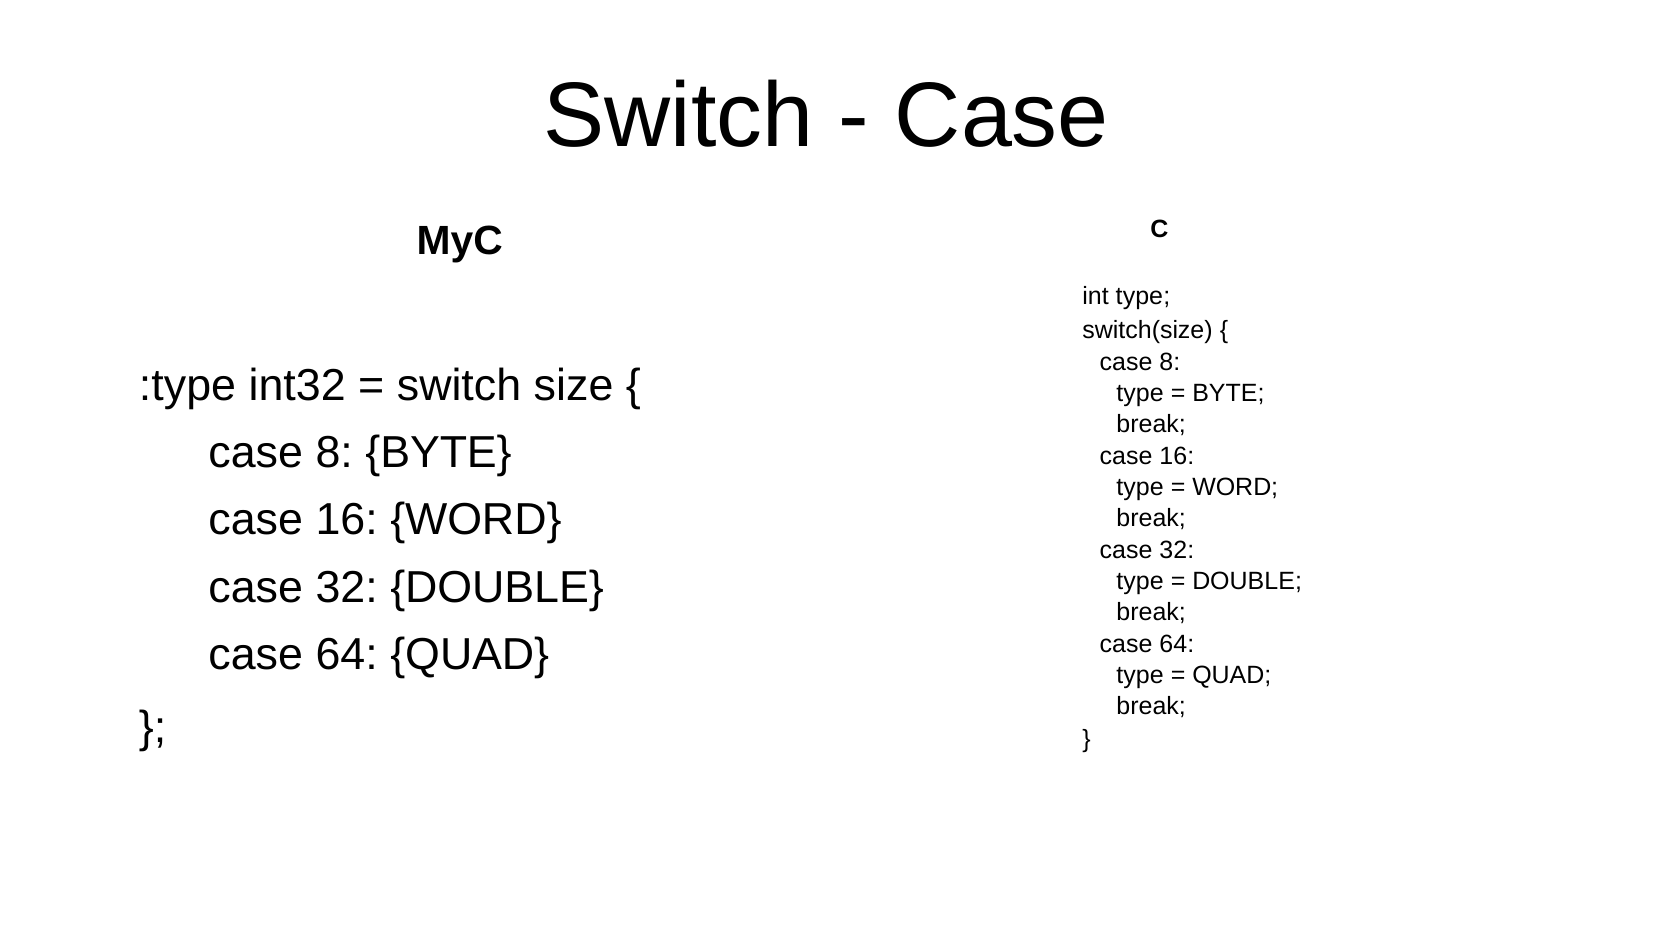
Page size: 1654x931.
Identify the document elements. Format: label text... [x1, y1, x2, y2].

title Switch - Case [82, 37, 1571, 193]
list C int type; switch(size) { case 8: type = BYTE; break; case 16: type = WORD; break; case 32: type = DOUBLE; break; case 64: type = QUAD; break; } [1048, 214, 1654, 755]
list MyC :type int32 = switch size { case 8: {BYTE} case 16: {WORD} case 32: {DOUBLE} case 64: {QUAD} }; [0, 217, 733, 758]
